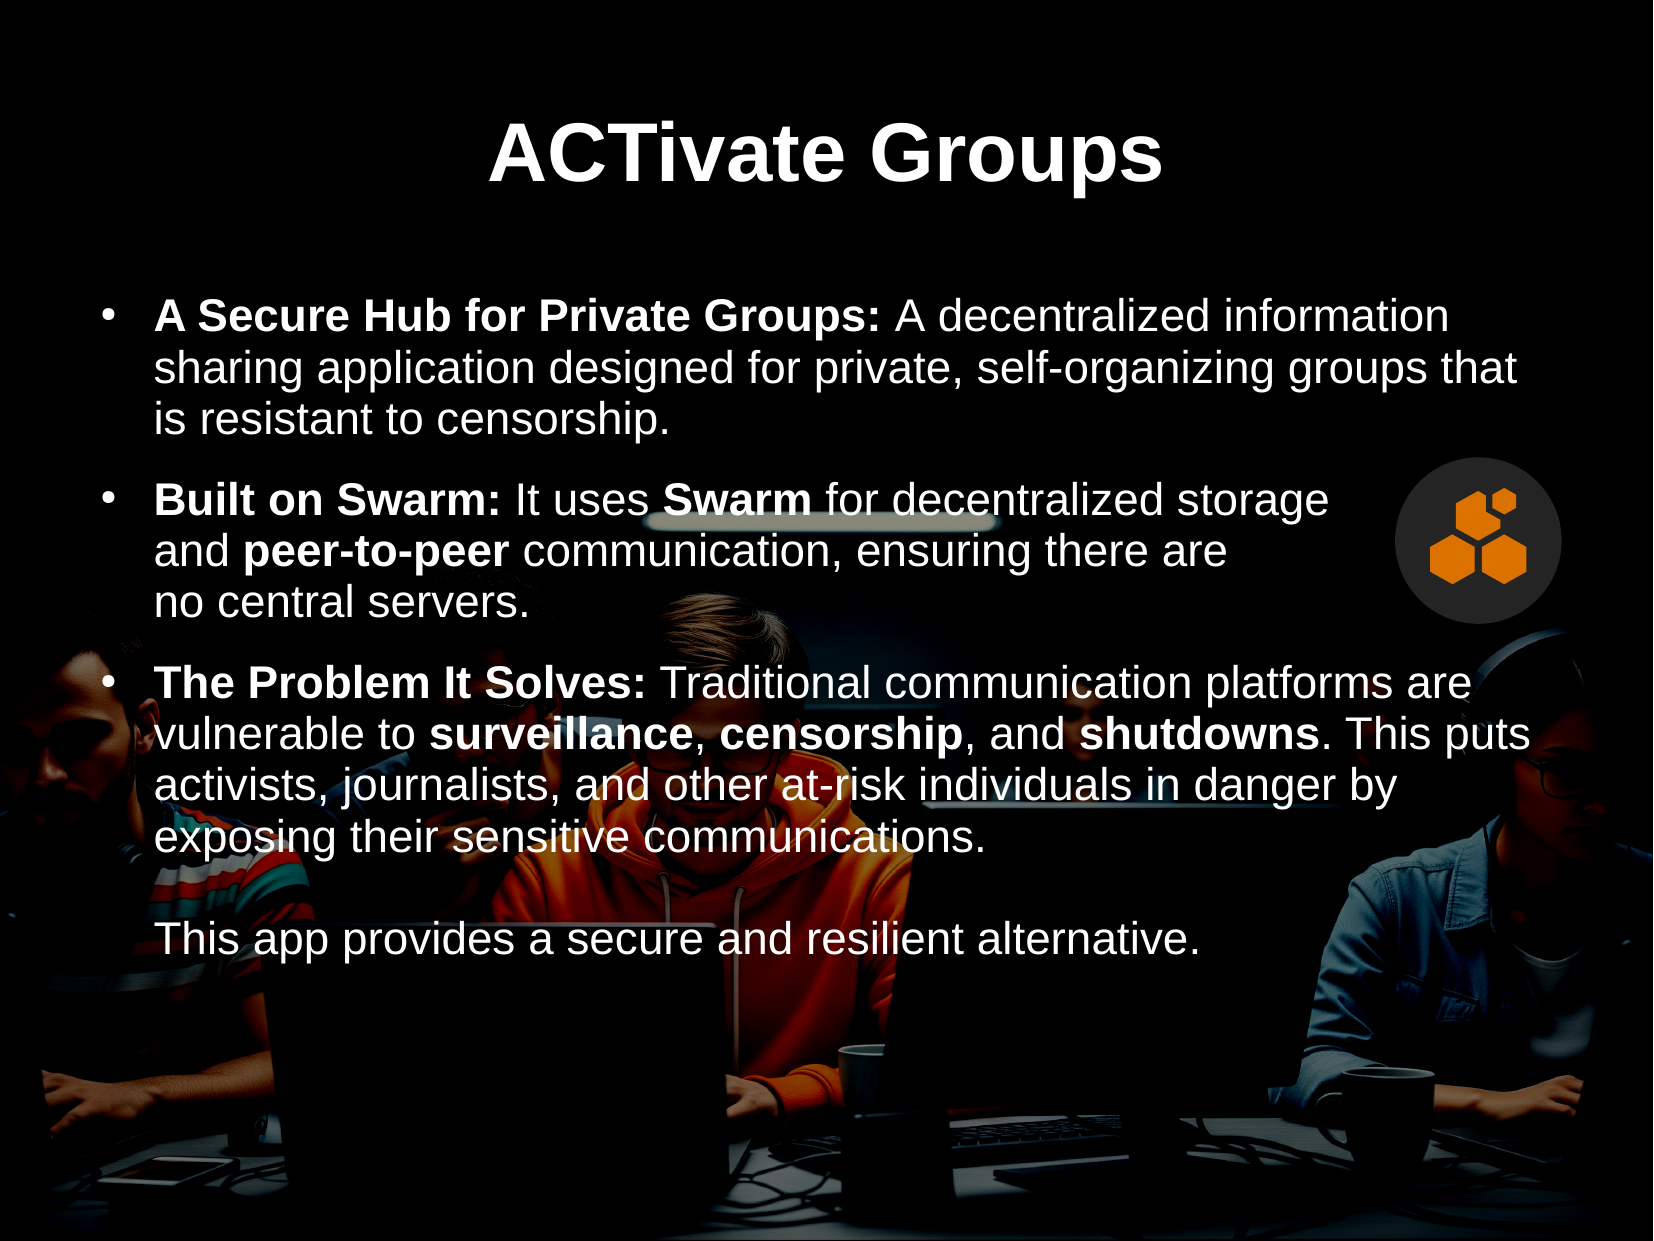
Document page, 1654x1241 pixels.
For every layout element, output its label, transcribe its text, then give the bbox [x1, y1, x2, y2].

picture [0, 456, 1653, 1240]
list A Secure Hub for Private Groups: A decentralized information sharing application designed for private, self-organizing groups that is resistant to censorship. Built on Swarm: It uses Swarm for decentralized storage and peer-to-peer communication, ensuring there are no central servers. The Problem It Solves: Traditional communication platforms are vulnerable to surveillance, censorship, and shutdowns. This puts activists, journalists, and other at-risk individuals in danger by exposing their sensitive communications. This app provides a secure and resilient alternative. [82, 290, 1546, 1109]
title ACTivate Groups [82, 49, 1571, 257]
